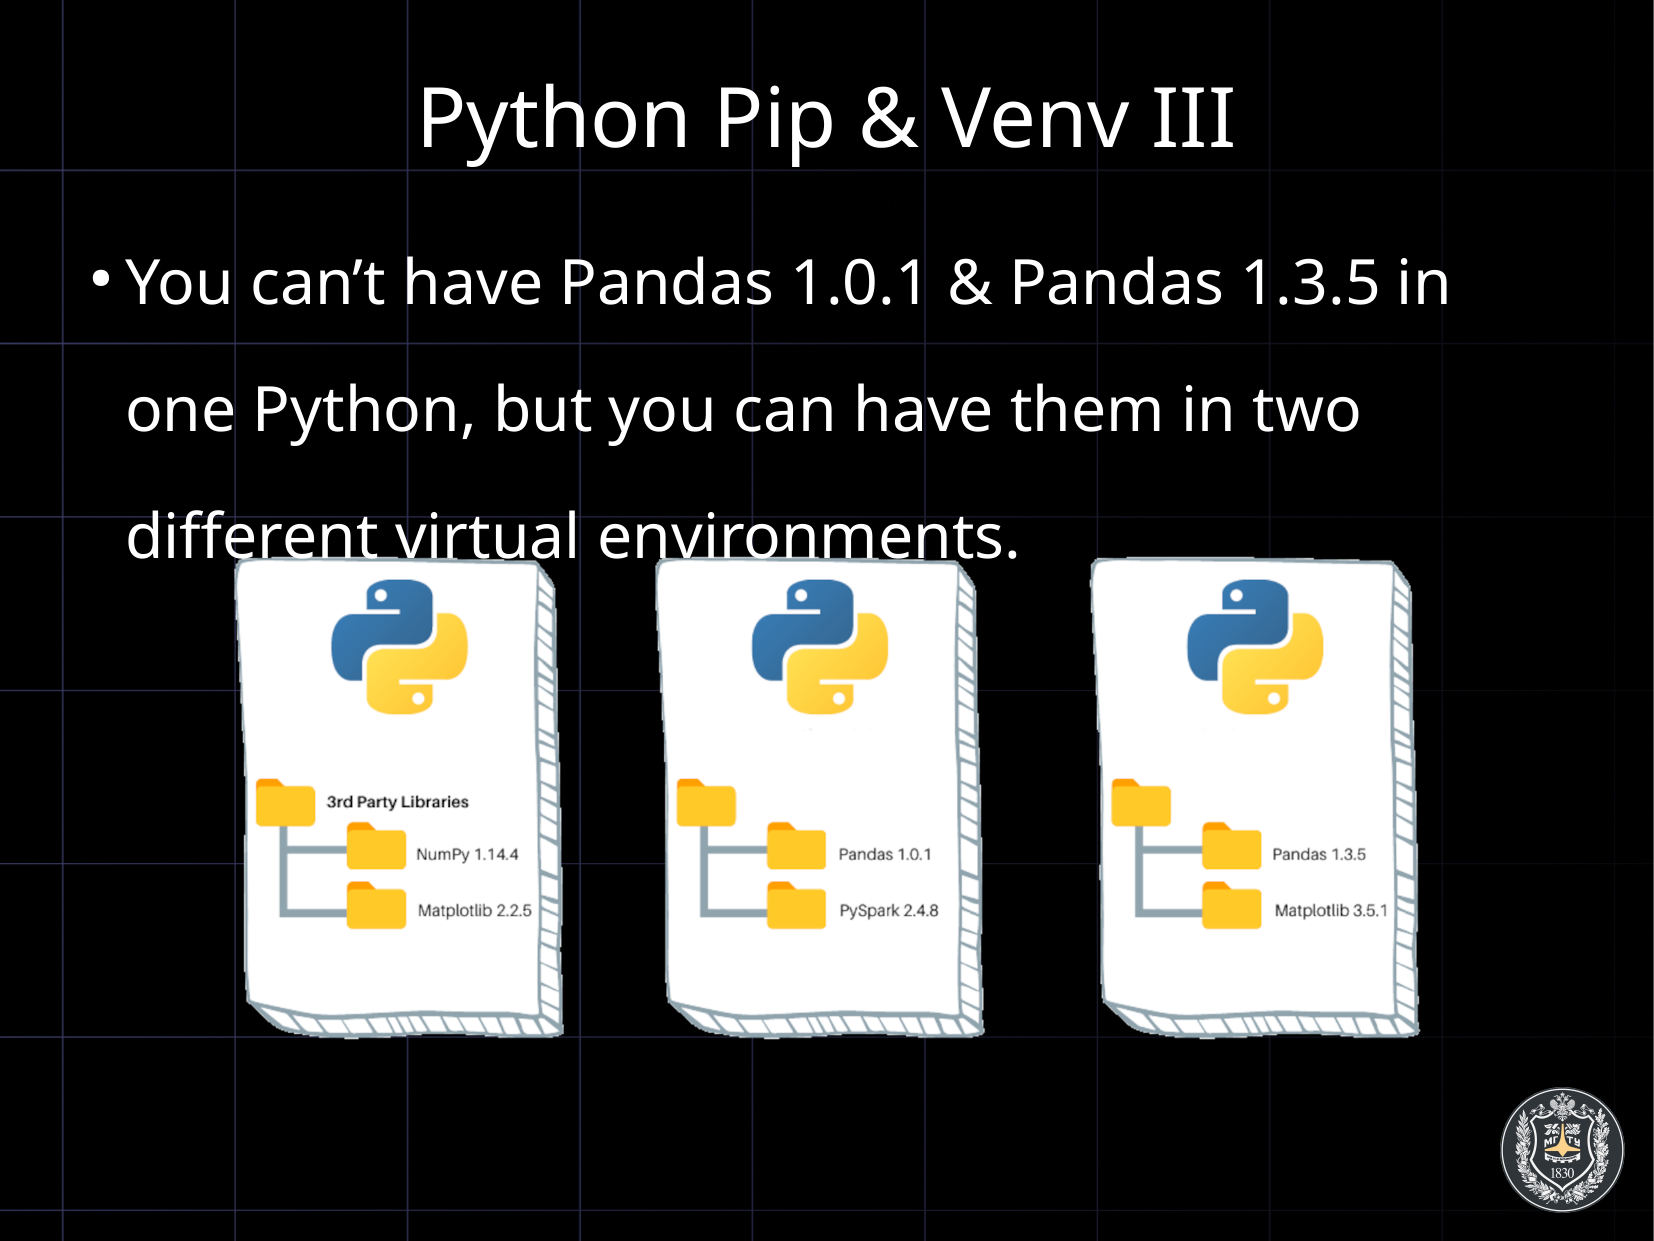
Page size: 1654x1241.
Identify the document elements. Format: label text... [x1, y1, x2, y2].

title Python Pip & Venv III [82, 37, 1571, 187]
text_box You can’t have Pandas 1.0.1 & Pandas 1.3.5 in one Python, but you can have them in two different virtual environments. [75, 187, 1576, 488]
picture [0, 0, 1654, 1241]
